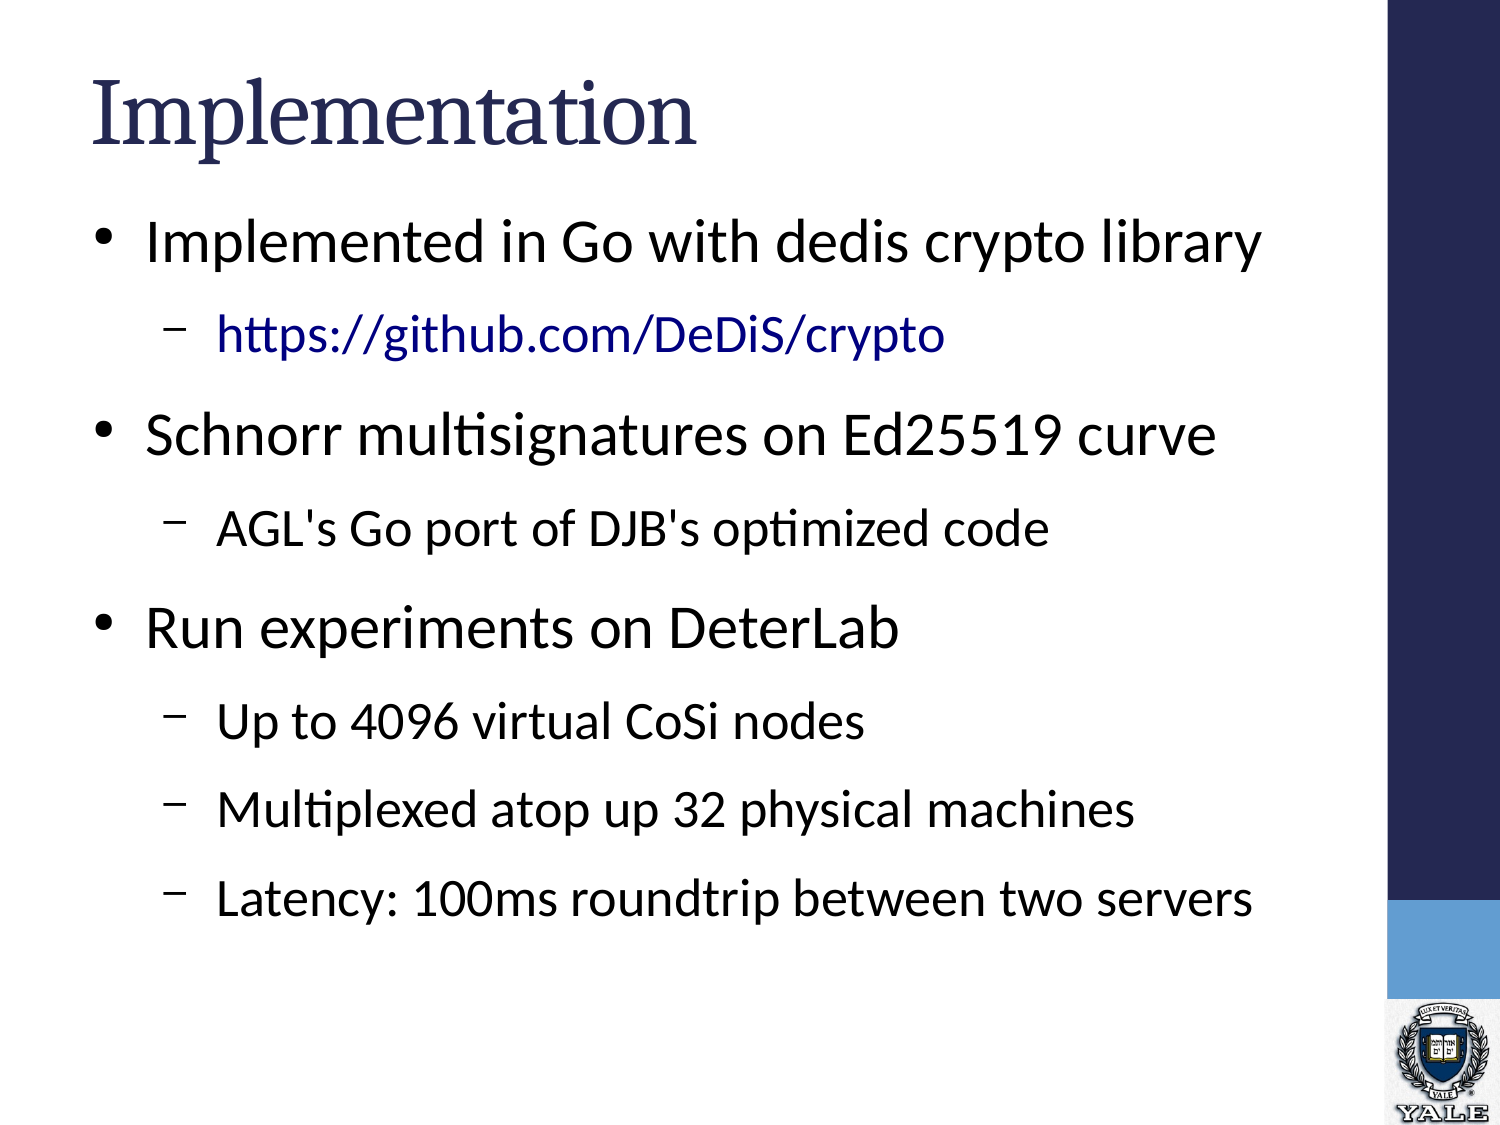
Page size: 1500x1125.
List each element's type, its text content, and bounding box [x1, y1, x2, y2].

list Implemented in Go with dedis crypto library https://github.com/DeDiS/crypto Schnorr multisignatures on Ed25519 curve AGL's Go port of DJB's optimized code Run experiments on DeterLab Up to 4096 virtual CoSi nodes Multiplexed atop up 32 physical machines Latency: 100ms roundtrip between two servers [75, 200, 1325, 1063]
title Implementation [75, 12, 1325, 200]
picture [1384, 999, 1500, 1125]
